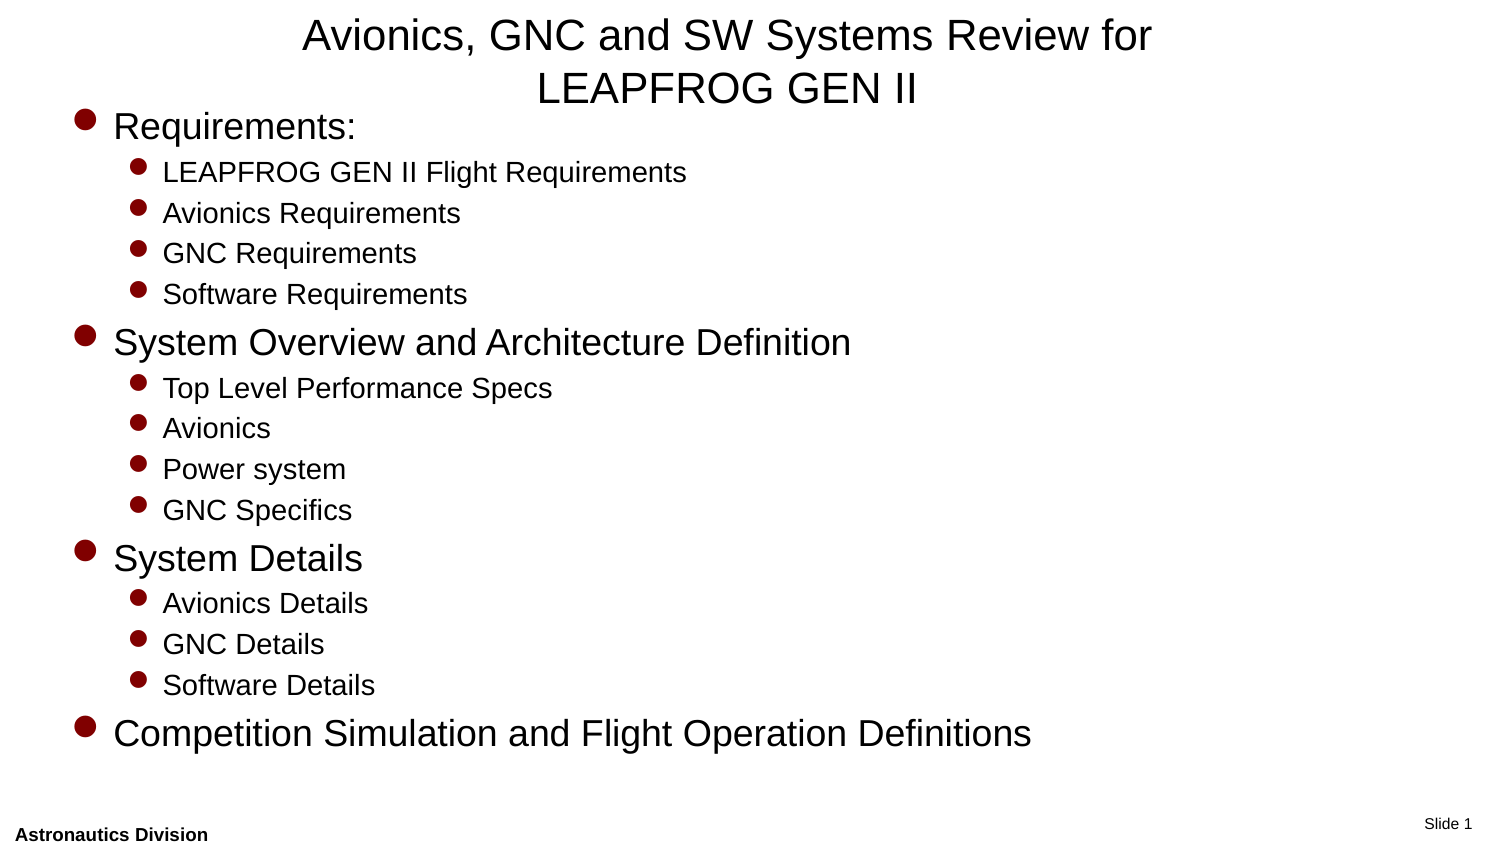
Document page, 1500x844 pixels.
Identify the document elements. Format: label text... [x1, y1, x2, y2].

list Requirements: LEAPFROG GEN II Flight Requirements Avionics Requirements GNC Requirements Software Requirements System Overview and Architecture Definition Top Level Performance Specs Avionics Power system GNC Specifics System Details Avionics Details GNC Details Software Details Competition Simulation and Flight Operation Definitions [56, 94, 1420, 705]
title Avionics, GNC and SW Systems Review for LEAPFROG GEN II [177, 0, 1278, 94]
